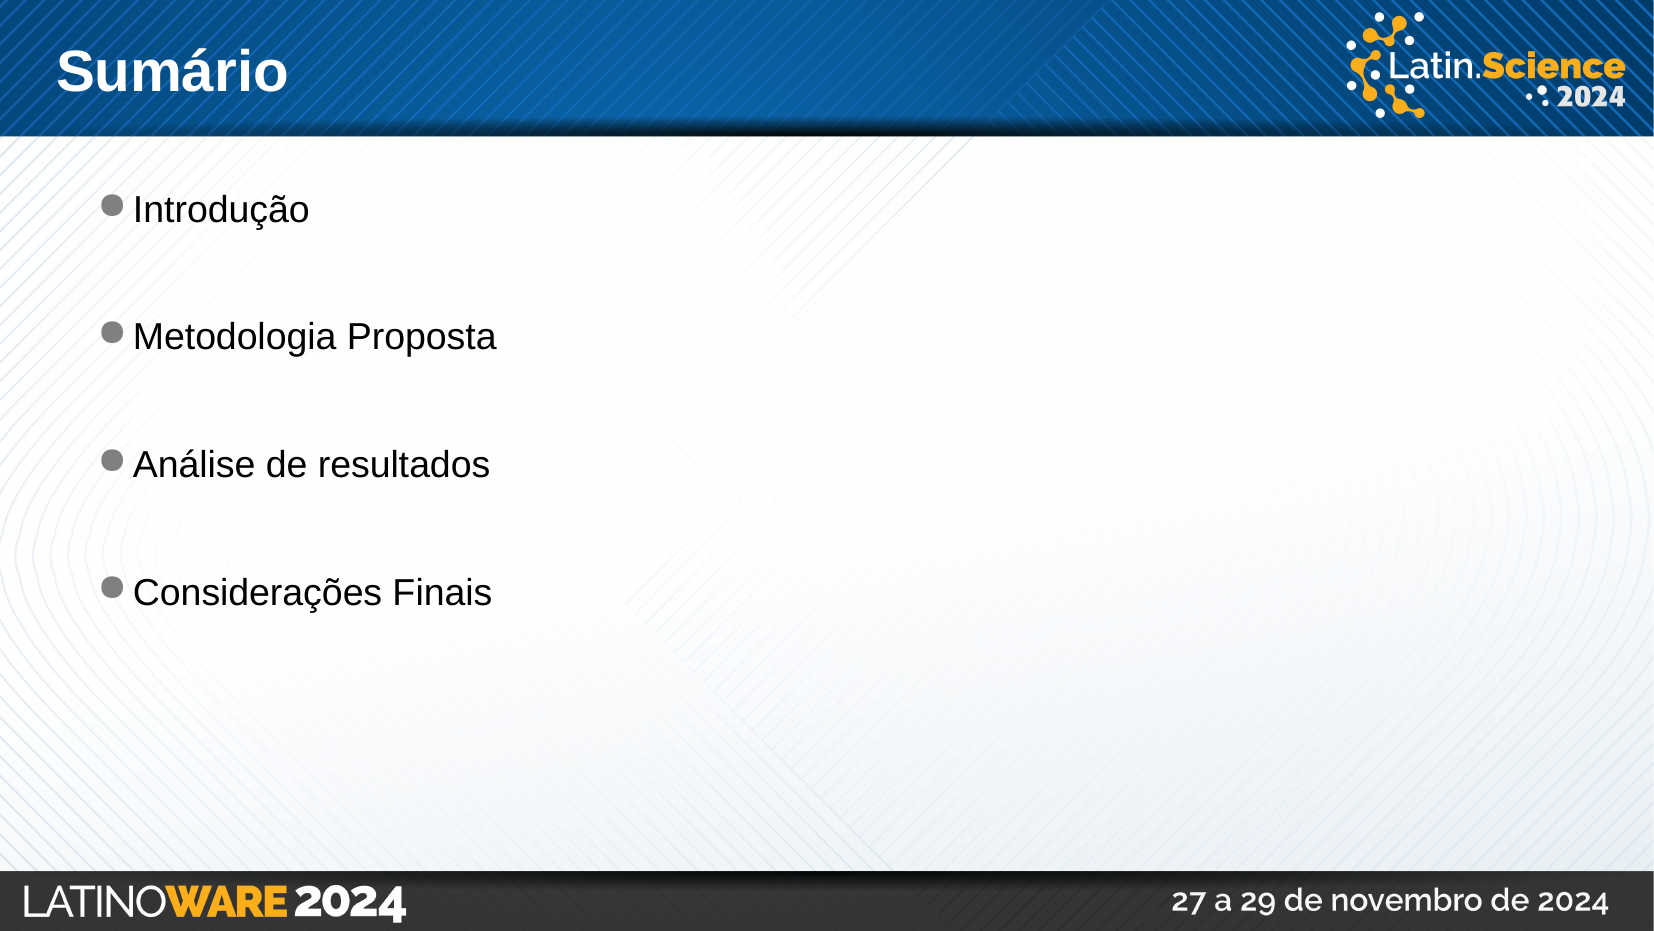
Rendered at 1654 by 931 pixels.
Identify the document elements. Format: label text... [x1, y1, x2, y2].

picture [0, 0, 1654, 931]
text_box Sumário​ [41, 8, 1300, 129]
text_box Introdução​ Metodologia Proposta​ Análise de resultados​ Considerações Finais [82, 177, 1571, 815]
